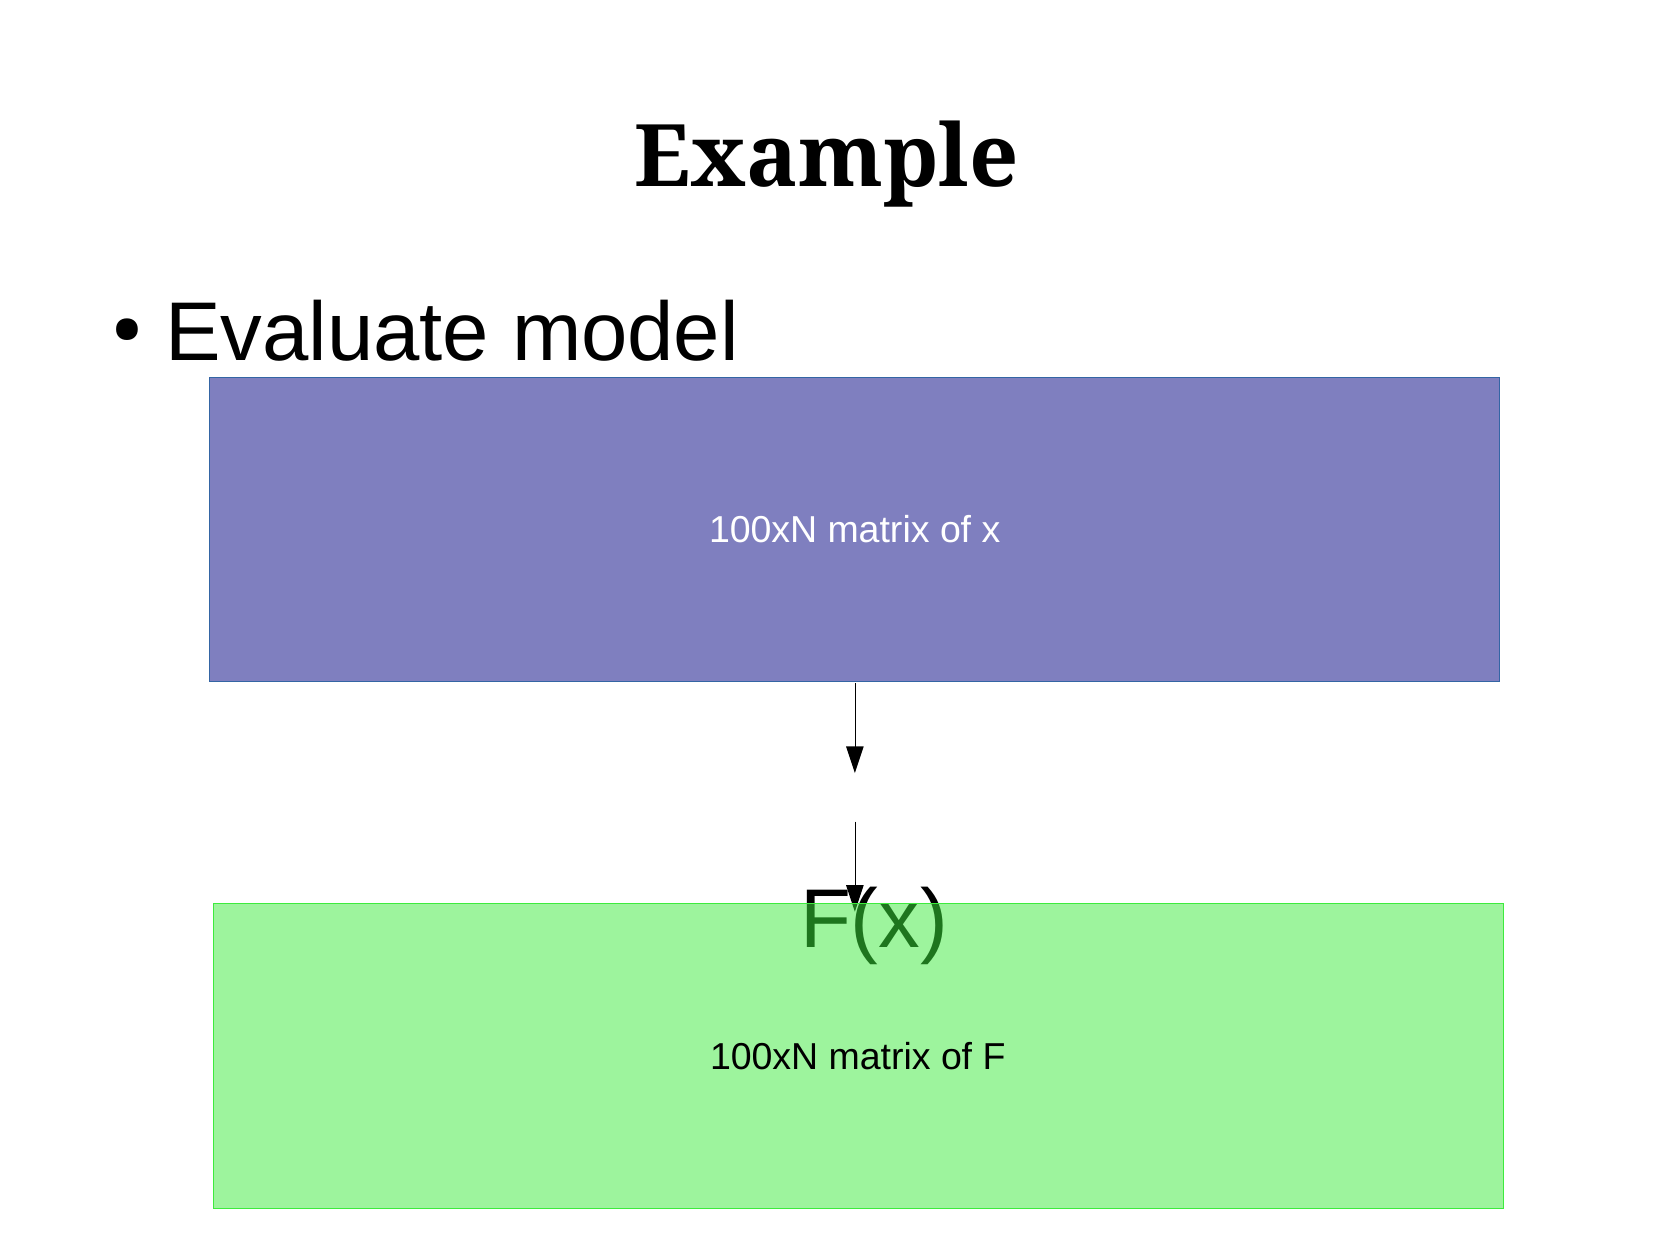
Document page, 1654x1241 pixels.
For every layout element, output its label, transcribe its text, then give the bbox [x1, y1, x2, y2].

list Evaluate model F(x) [94, 285, 1583, 1005]
text_box 100xN matrix of F [213, 903, 1504, 1209]
text_box 100xN matrix of x [209, 377, 1500, 682]
title Example [82, 49, 1571, 257]
